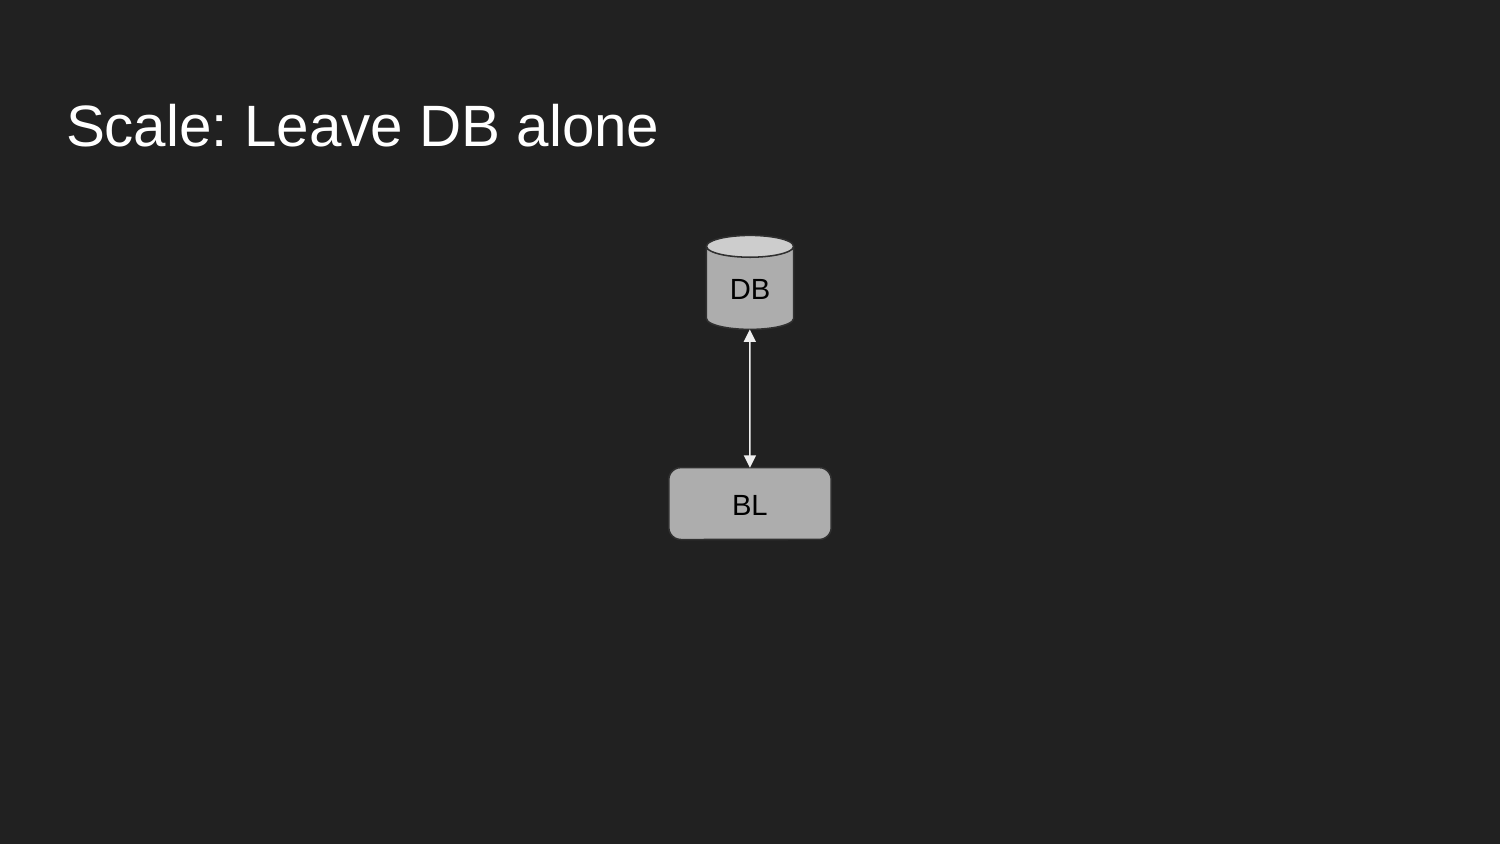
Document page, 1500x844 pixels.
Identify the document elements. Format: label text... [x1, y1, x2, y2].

text_box BL [668, 467, 832, 540]
title Scale: Leave DB alone [51, 72, 1449, 167]
text_box DB [706, 248, 794, 330]
